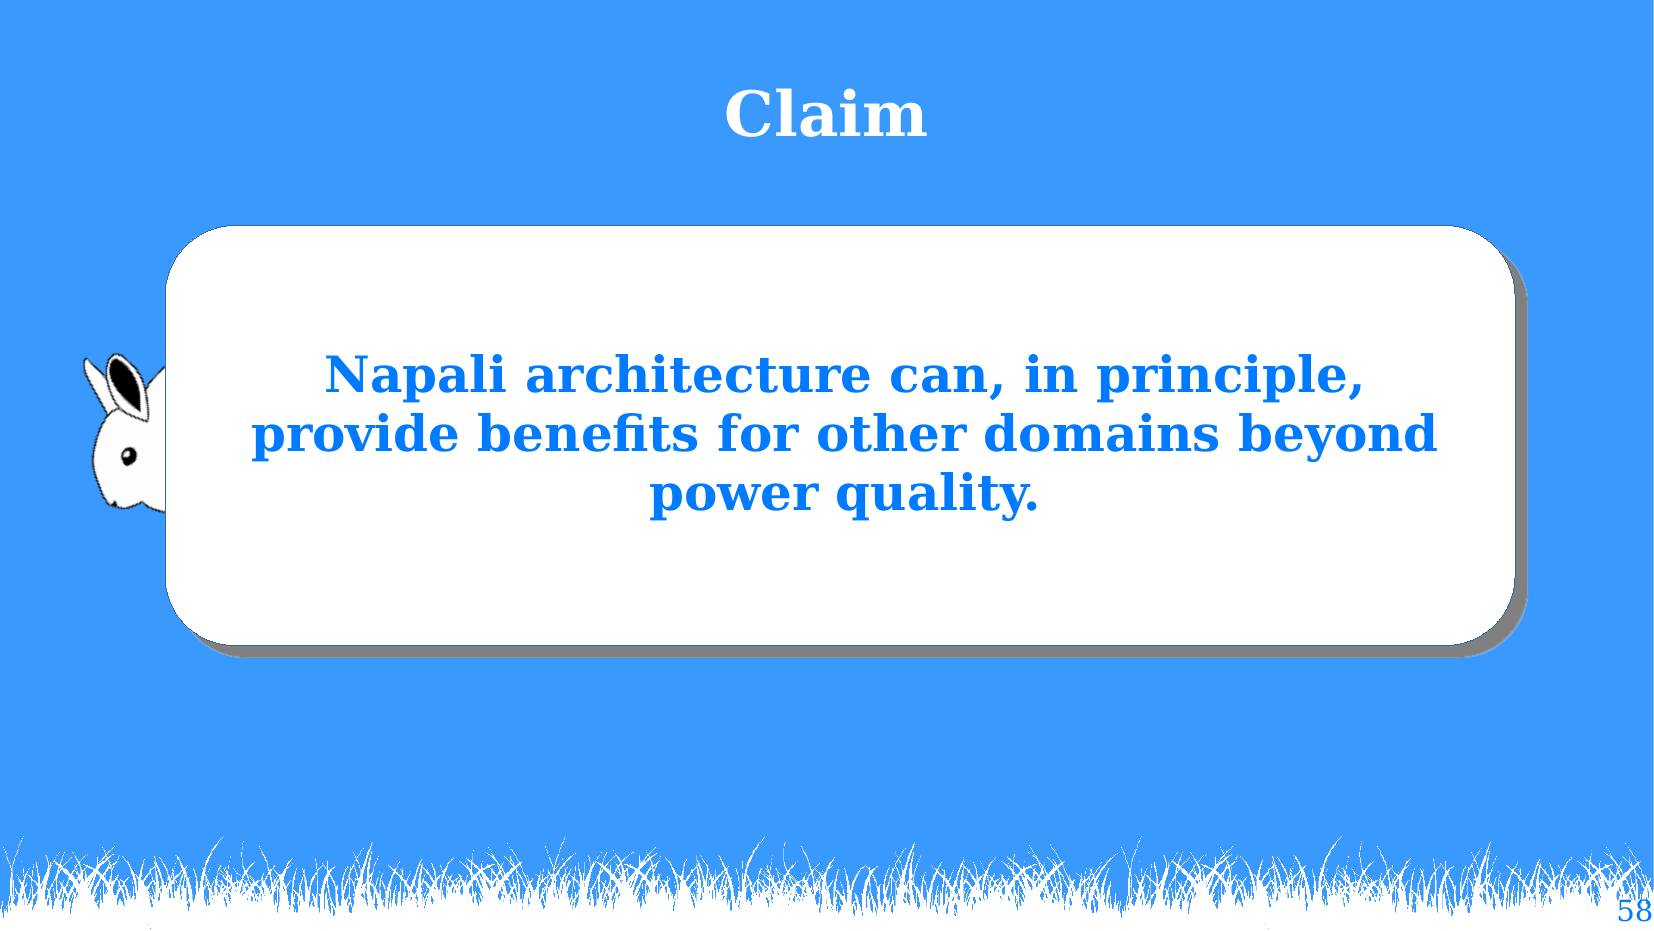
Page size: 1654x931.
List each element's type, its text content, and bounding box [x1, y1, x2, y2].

text_box [165, 225, 1516, 646]
title [82, 37, 1571, 193]
picture [0, 0, 1654, 931]
text_box Napali architecture can, in principle, provide benefits for other domains beyond power quality. [199, 338, 1492, 530]
